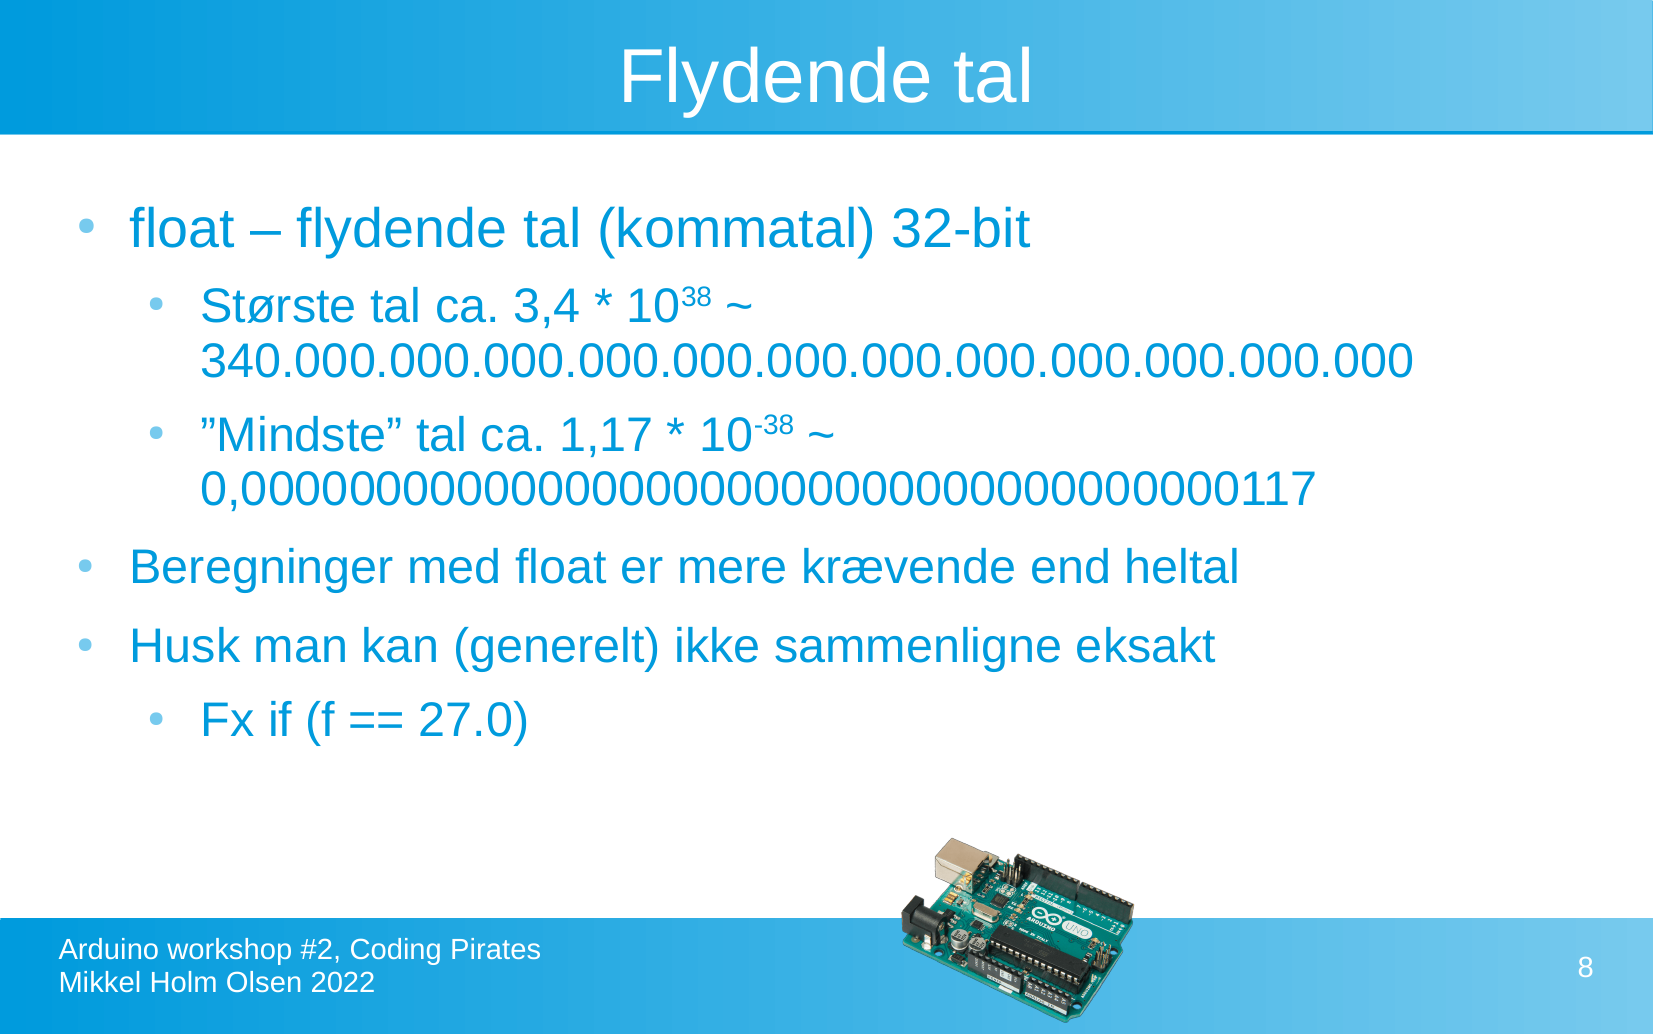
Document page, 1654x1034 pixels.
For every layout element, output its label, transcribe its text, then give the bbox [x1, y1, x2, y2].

list float – flydende tal (kommatal) 32-bit Største tal ca. 3,4 * 1038 ~ 340.000.000.000.000.000.000.000.000.000.000.000.000 ”Mindste” tal ca. 1,17 * 10-38 ~ 0,0000000000000000000000000000000000000117 Beregninger med float er mere krævende end heltal Husk man kan (generelt) ikke sammenligne eksakt Fx if (f == 27.0) [58, 196, 1594, 854]
title Flydende tal [58, 32, 1594, 120]
picture [900, 854, 1138, 1024]
